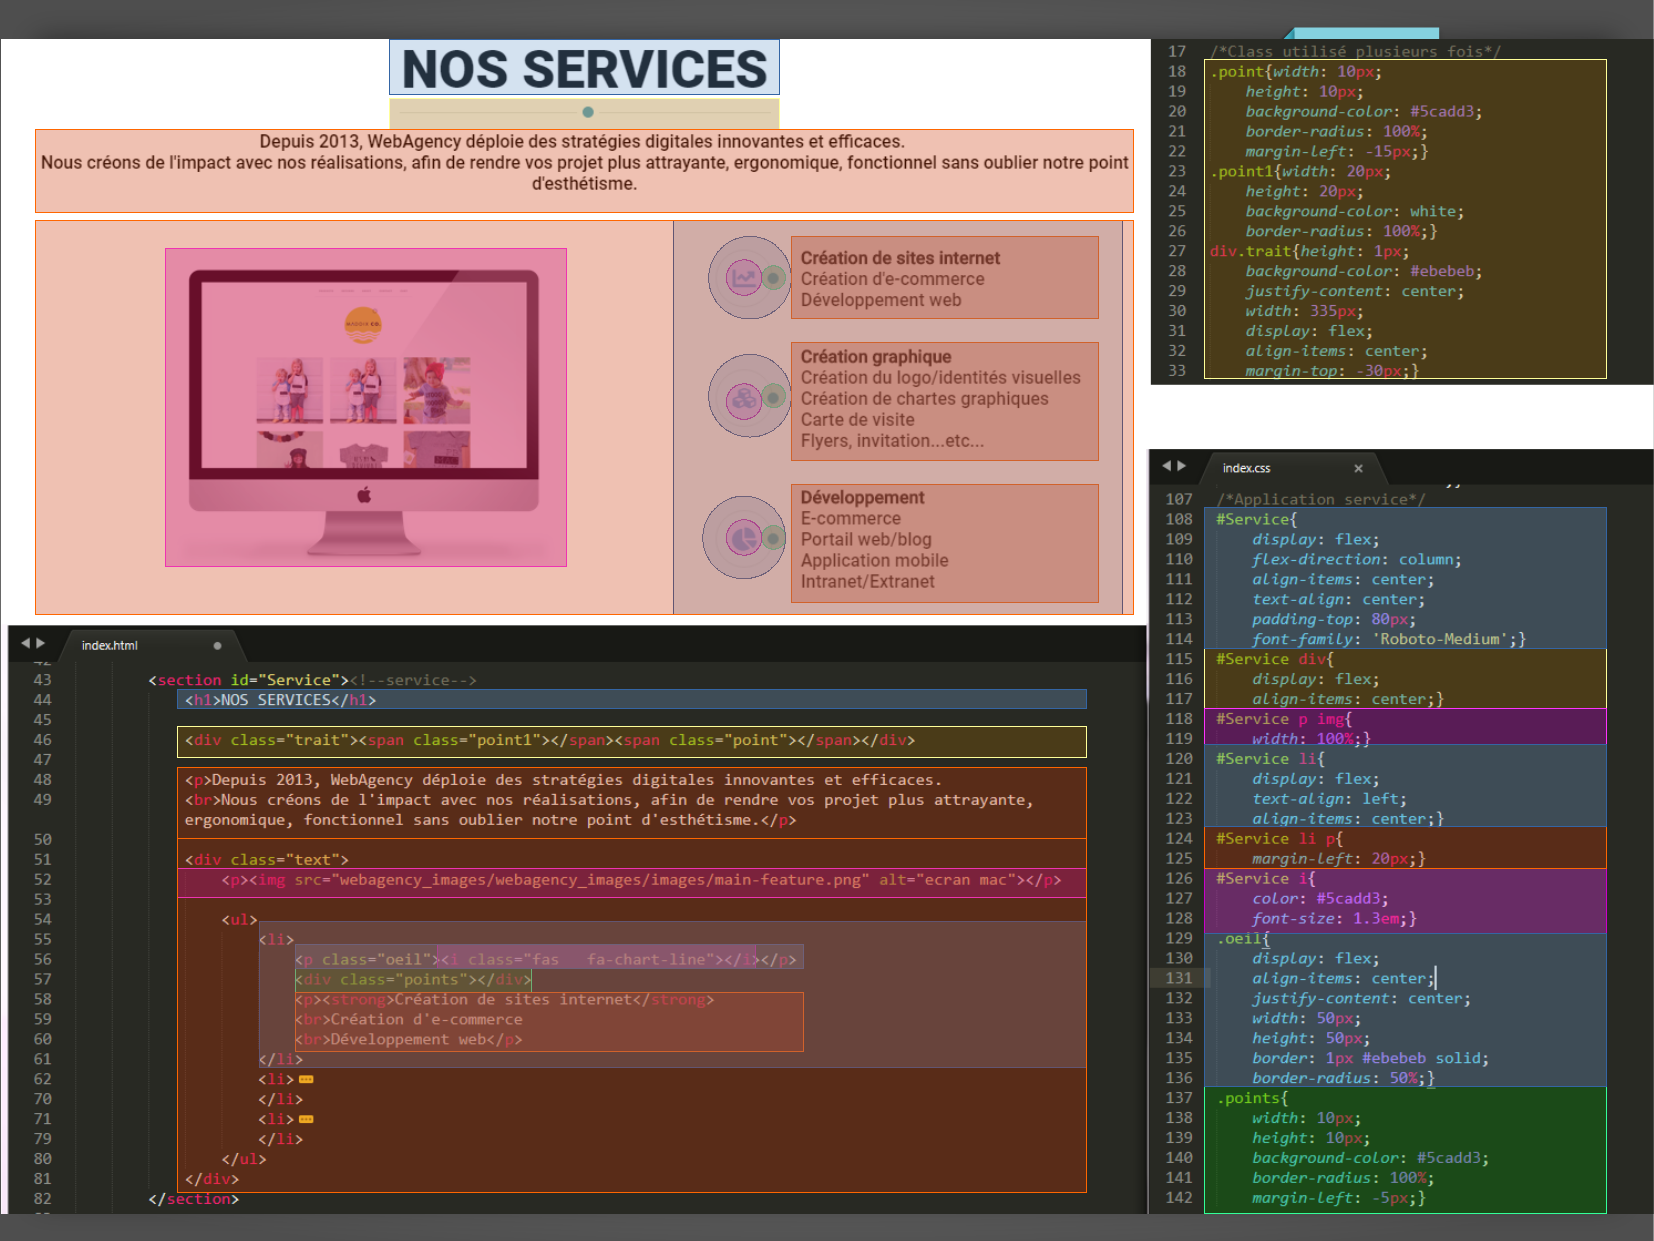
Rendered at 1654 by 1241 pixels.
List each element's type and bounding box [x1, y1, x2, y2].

text_box [389, 39, 780, 95]
text_box [177, 767, 1087, 1193]
text_box [35, 220, 1134, 615]
text_box [35, 98, 1134, 213]
text_box [177, 689, 1087, 709]
picture [1, 39, 1654, 1214]
text_box [177, 726, 1087, 758]
text_box [1204, 59, 1607, 379]
text_box [1204, 507, 1607, 1214]
